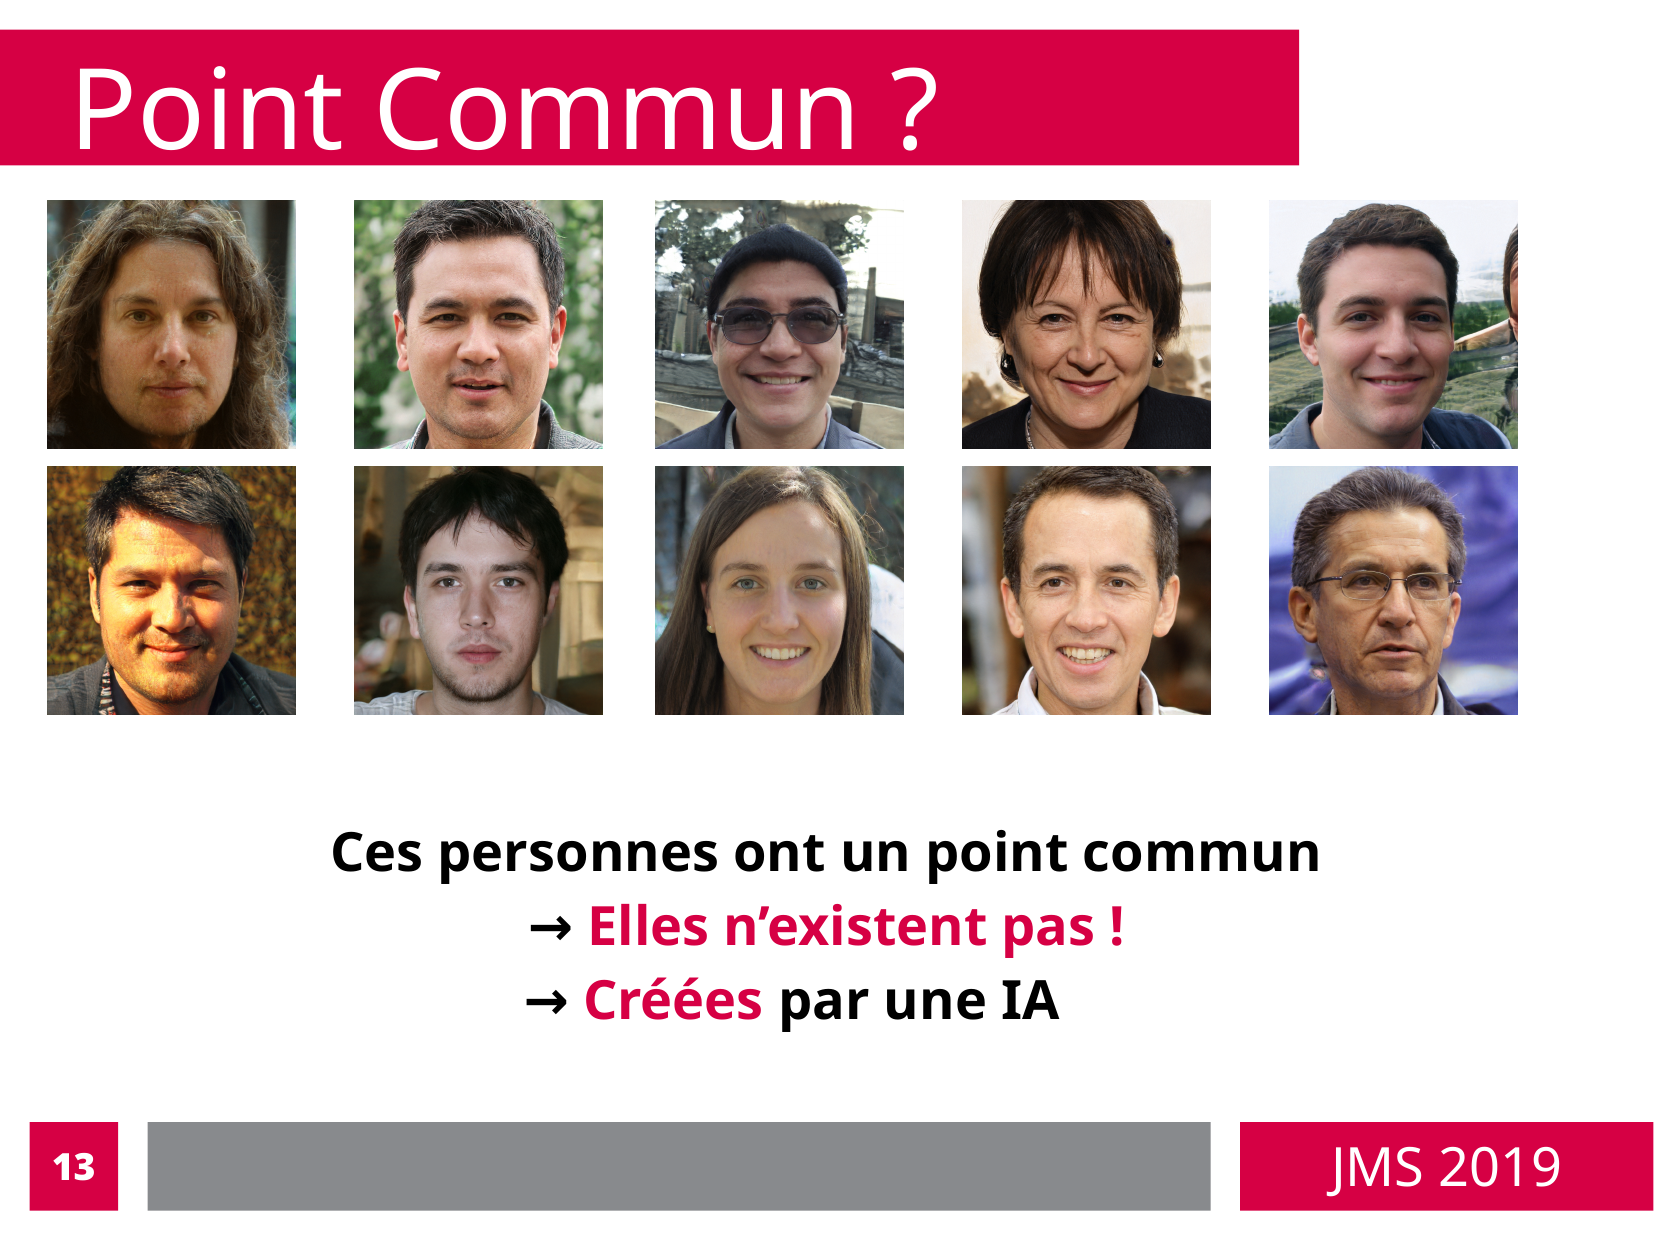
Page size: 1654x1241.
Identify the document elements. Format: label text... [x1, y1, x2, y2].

picture [47, 466, 296, 715]
title Point Commun ? [0, 29, 1229, 178]
picture [655, 200, 904, 449]
picture [655, 466, 904, 715]
picture [1269, 466, 1518, 715]
picture [1269, 200, 1518, 449]
picture [962, 466, 1211, 715]
picture [354, 466, 603, 715]
picture [354, 200, 603, 449]
text_box Ces personnes ont un point commun → Elles n’existent pas ! → Créées par une IA [147, 750, 1506, 1099]
picture [962, 200, 1211, 449]
picture [47, 200, 296, 449]
